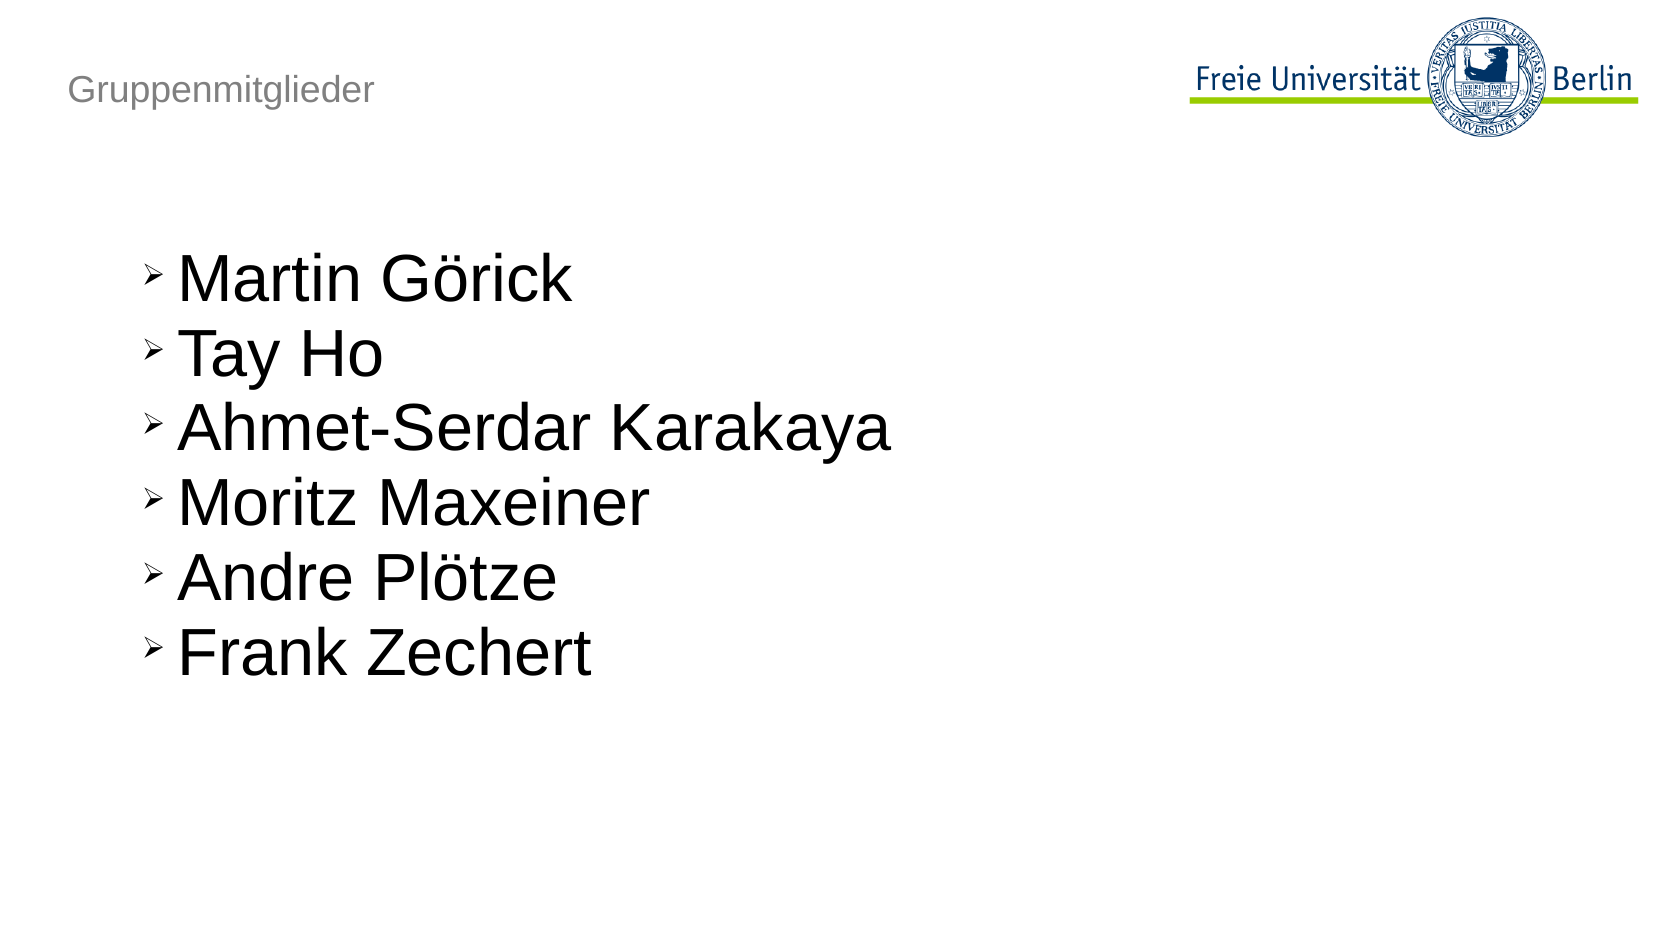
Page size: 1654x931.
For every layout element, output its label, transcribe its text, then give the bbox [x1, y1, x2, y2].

text_box Gruppenmitglieder [52, 61, 390, 119]
picture [1185, 11, 1642, 142]
text_box Martin Görick Tay Ho Ahmet-Serdar Karakaya Moritz Maxeiner Andre Plötze Frank Zechert [127, 233, 910, 697]
